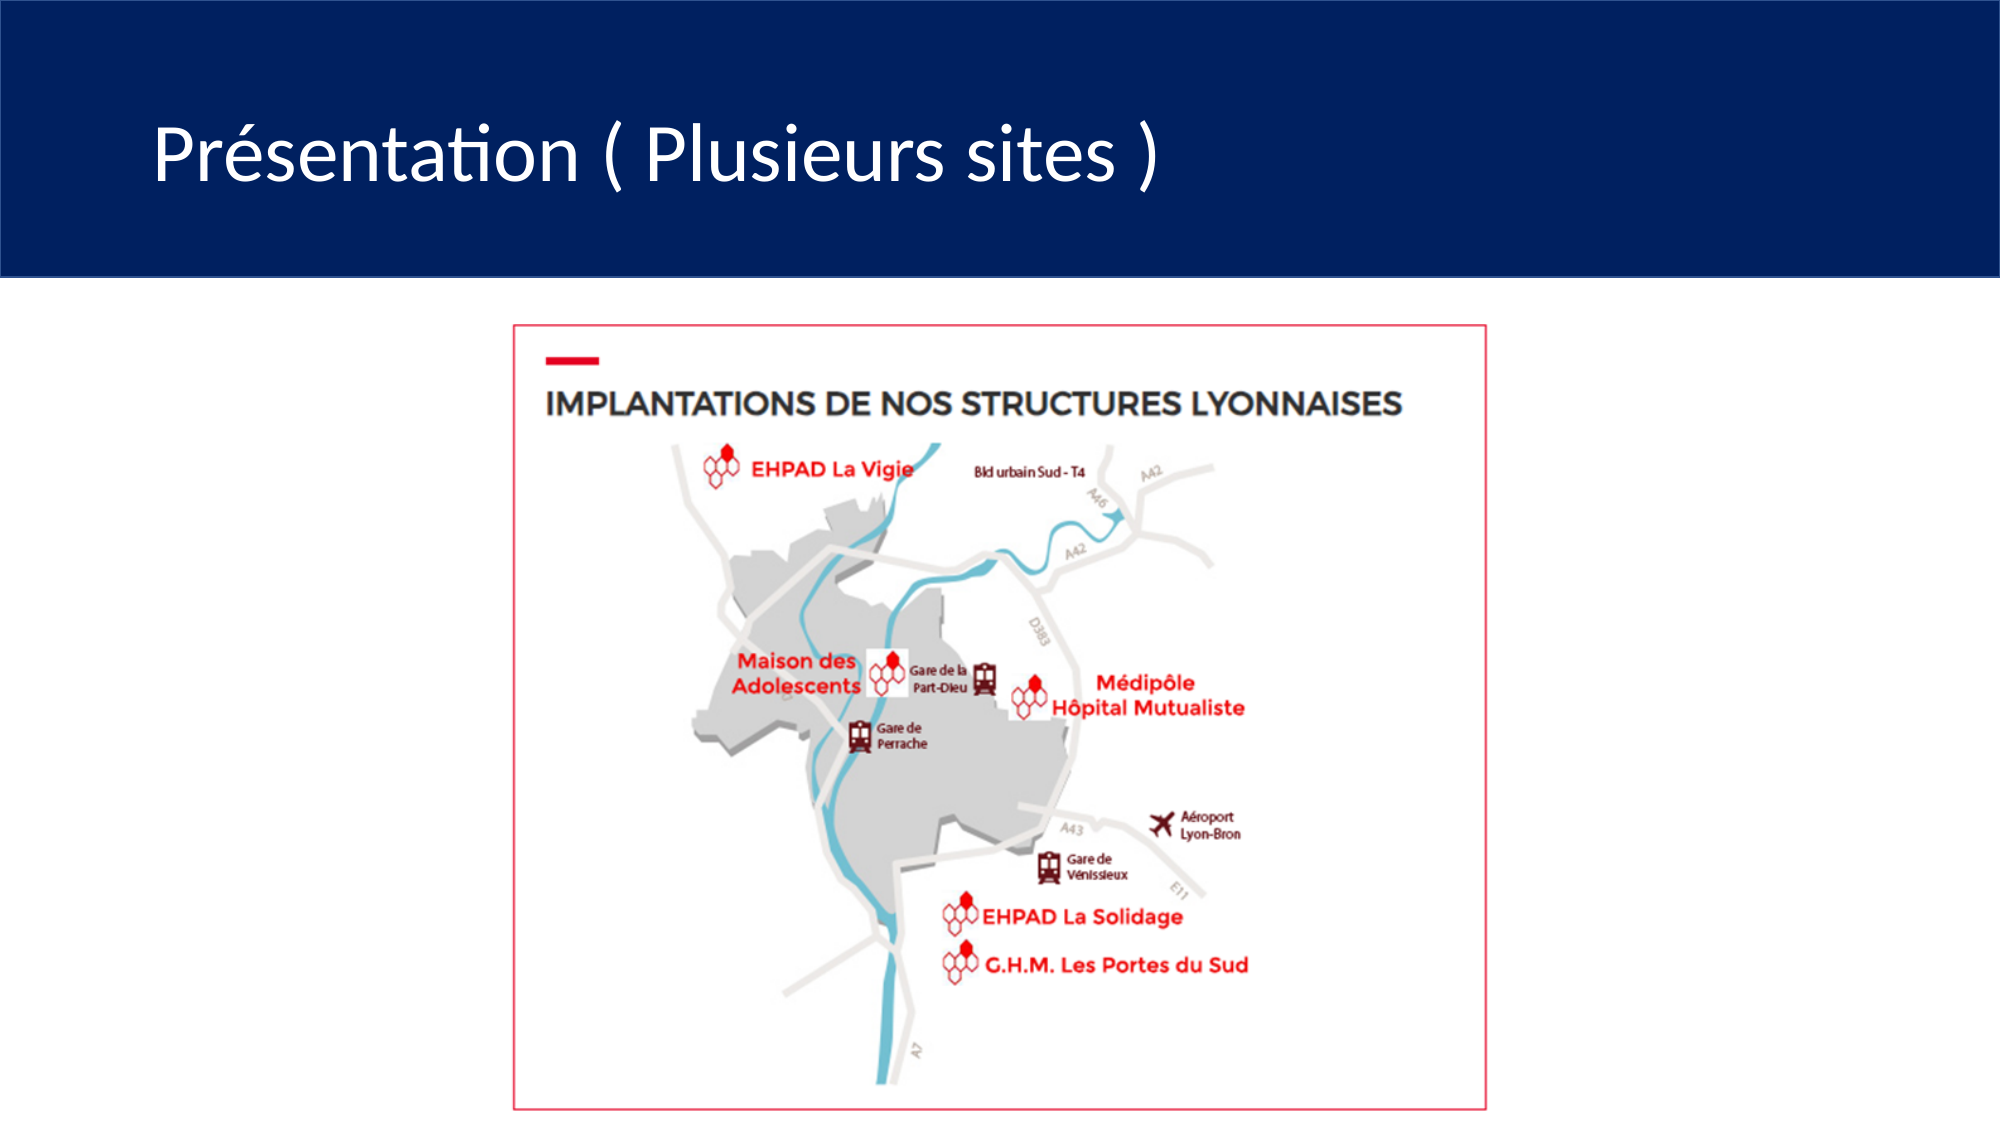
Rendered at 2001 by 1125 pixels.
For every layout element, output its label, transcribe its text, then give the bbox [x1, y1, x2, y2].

text_box Présentation ( Plusieurs sites ) [137, 46, 1242, 208]
picture [507, 323, 1493, 1112]
text_box [0, 0, 2000, 277]
